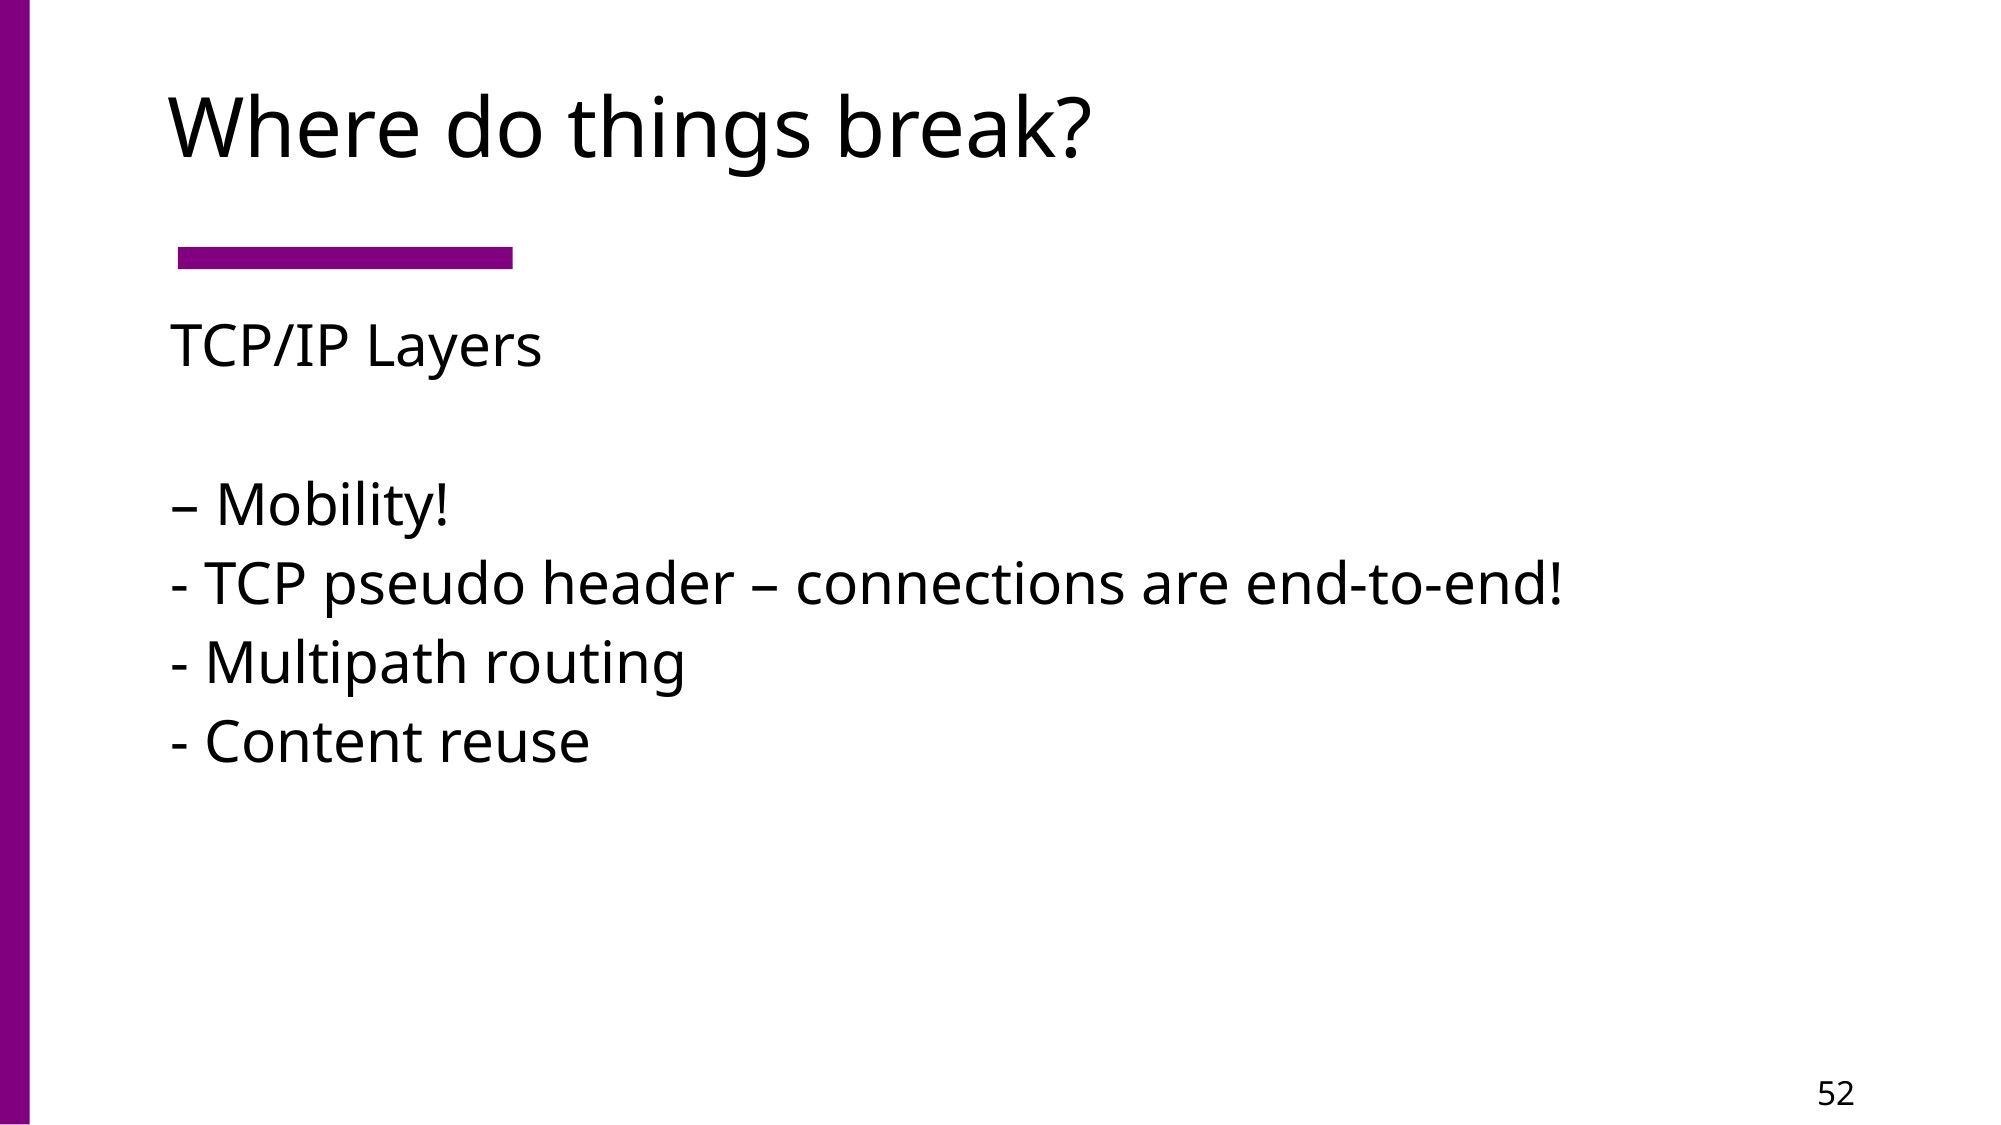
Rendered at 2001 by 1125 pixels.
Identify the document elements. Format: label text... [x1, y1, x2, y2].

text_box TCP/IP Layers – Mobility! - TCP pseudo header – connections are end-to-end! - Multipath routing - Content reuse [155, 296, 2000, 1046]
title Where do things break? [116, 49, 1817, 200]
